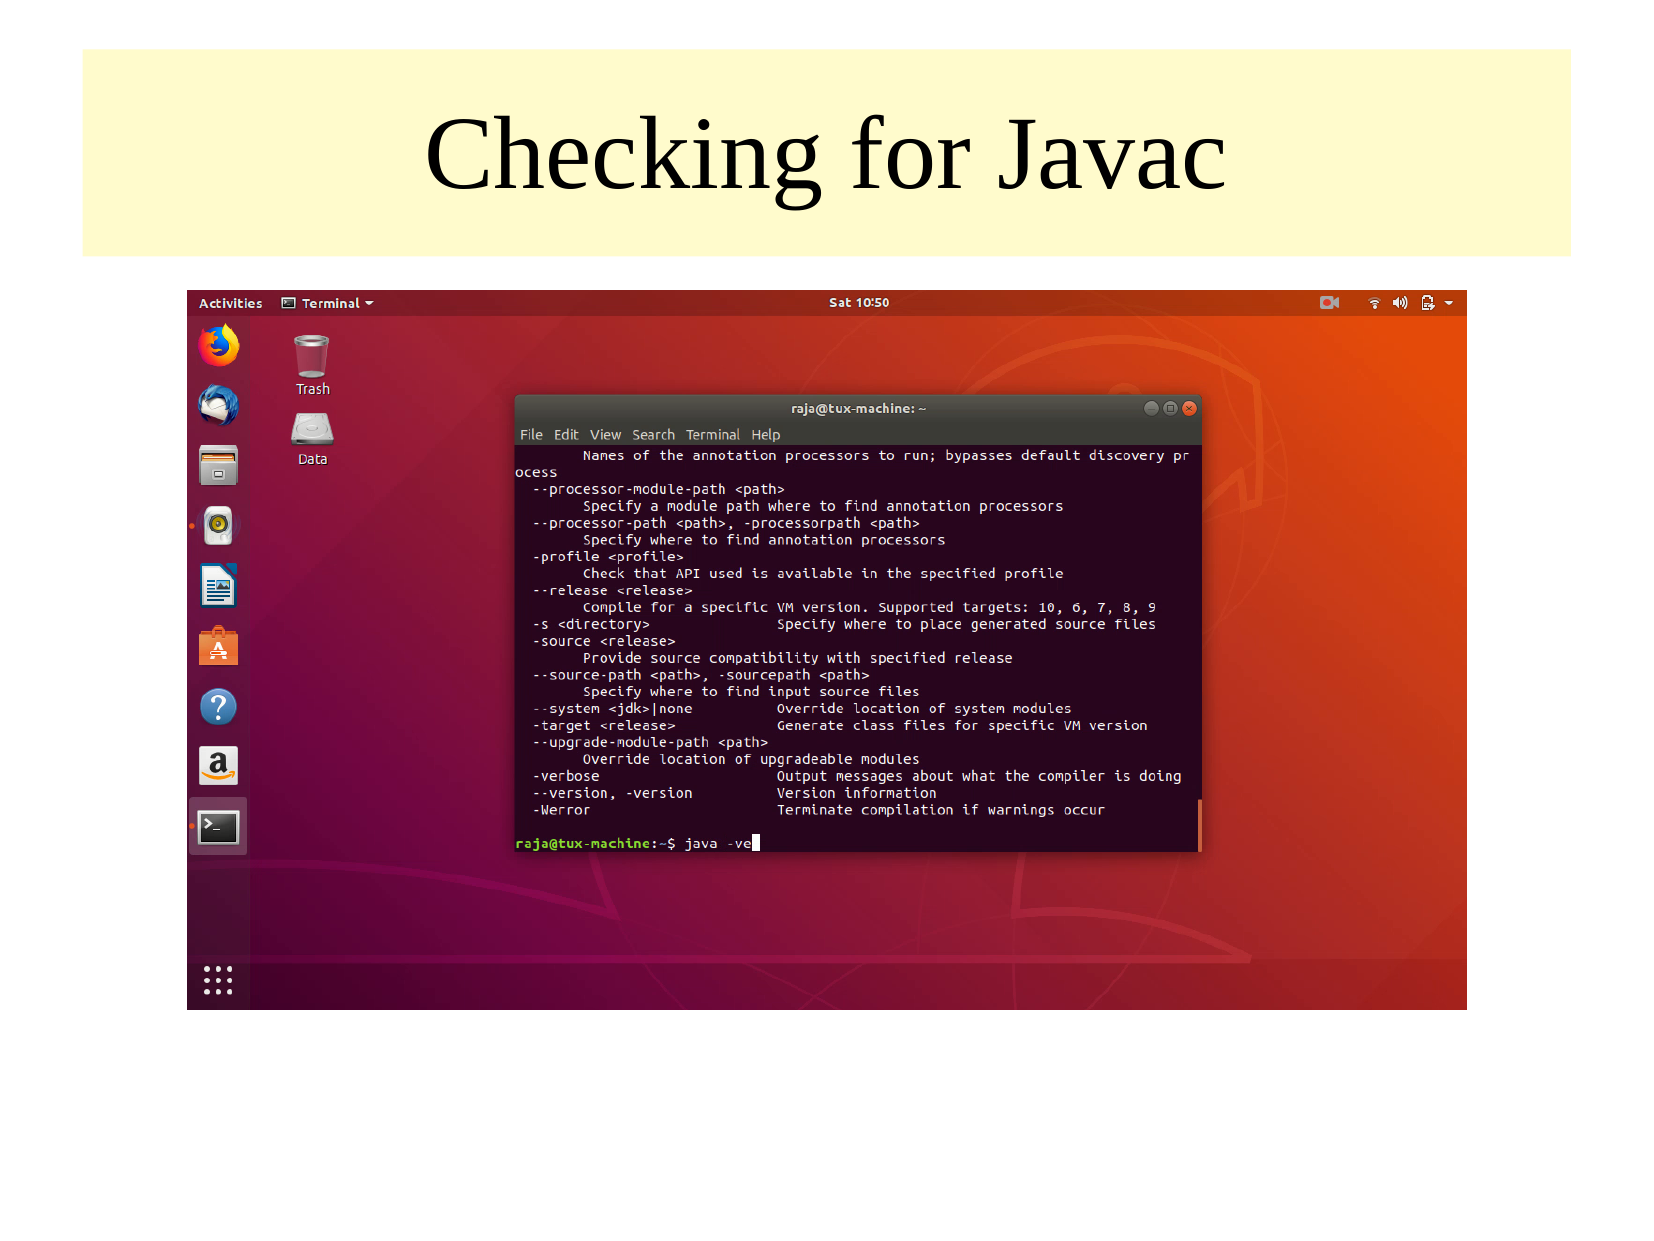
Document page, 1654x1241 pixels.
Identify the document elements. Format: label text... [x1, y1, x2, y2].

title Checking for Javac [82, 49, 1571, 257]
picture [187, 290, 1467, 1010]
